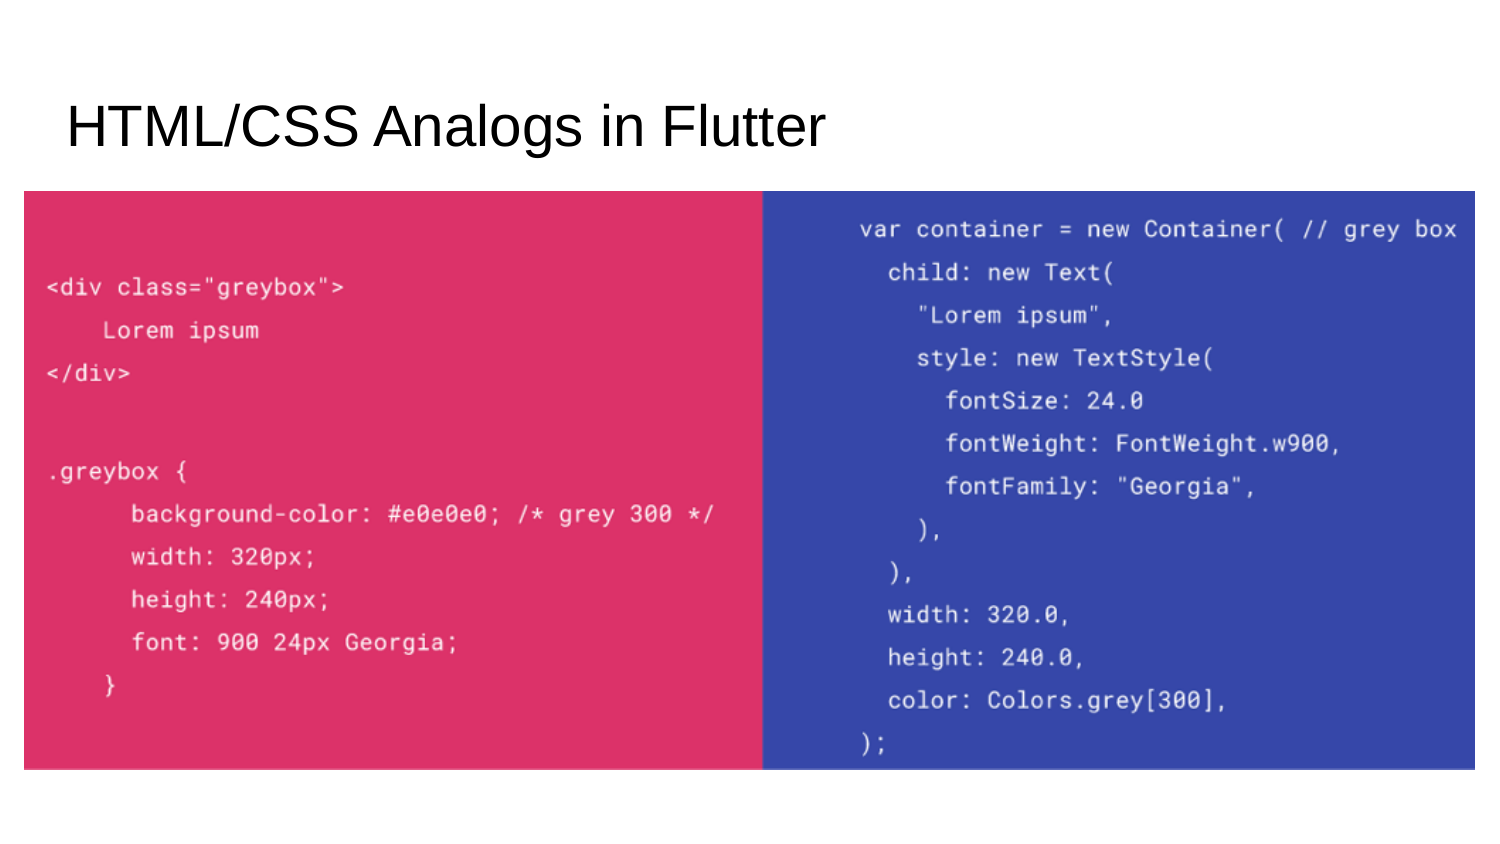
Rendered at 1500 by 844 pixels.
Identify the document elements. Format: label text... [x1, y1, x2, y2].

title HTML/CSS Analogs in Flutter [51, 72, 1449, 167]
picture [24, 191, 1475, 770]
